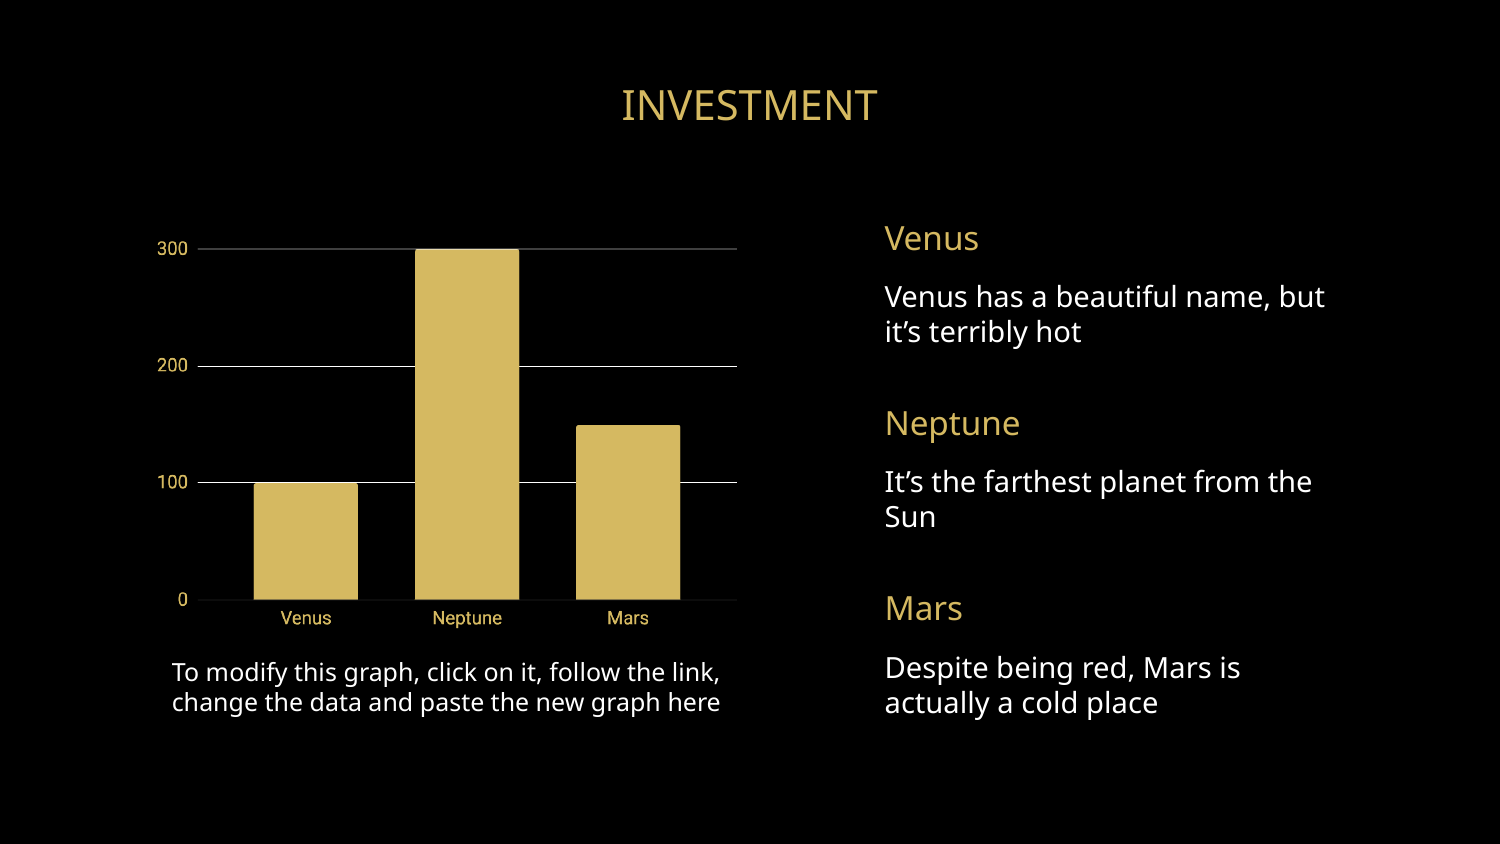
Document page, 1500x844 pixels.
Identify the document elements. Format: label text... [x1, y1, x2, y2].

title INVESTMENT [519, 60, 981, 144]
text_box To modify this graph, click on it, follow the link, change the data and paste the new graph here [135, 641, 758, 756]
title Neptune [869, 387, 1341, 448]
subtitle Venus has a beautiful name, but it’s terribly hot [869, 263, 1341, 356]
picture [135, 218, 758, 641]
subtitle Despite being red, Mars is actually a cold place [869, 633, 1341, 727]
title Mars [869, 572, 1341, 633]
title Venus [869, 201, 1341, 263]
subtitle It’s the farthest planet from the Sun [869, 448, 1341, 541]
